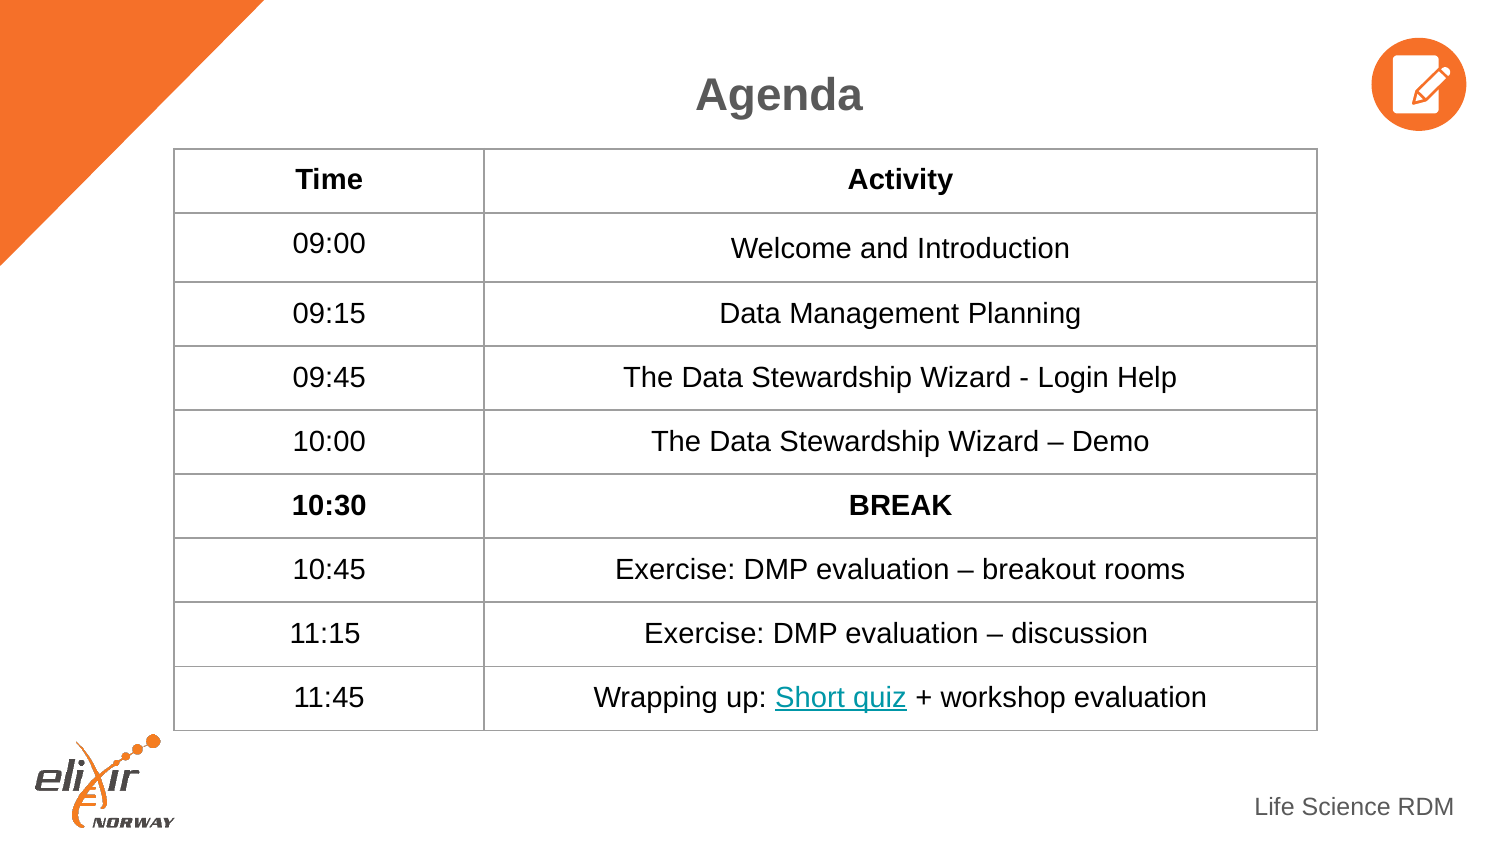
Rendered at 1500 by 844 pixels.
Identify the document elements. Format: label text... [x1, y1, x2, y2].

table_cell 09:45 [175, 347, 483, 409]
table_cell Welcome and Introduction [485, 214, 1316, 281]
table_cell 10:30 [175, 475, 483, 537]
table_cell Data Management Planning [485, 283, 1316, 345]
text_box Agenda [240, 41, 1317, 135]
table_cell 11:45 [175, 667, 483, 730]
table_cell 10:45 [175, 539, 483, 601]
table_cell 11:15 [175, 603, 483, 666]
table_cell The Data Stewardship Wizard – Demo [485, 411, 1316, 473]
table_header Time [175, 150, 483, 212]
table_cell 09:00 [175, 214, 483, 281]
table_cell 09:15 [175, 283, 483, 345]
table_cell Exercise: DMP evaluation – discussion [485, 603, 1316, 666]
table_cell Exercise: DMP evaluation – breakout rooms [485, 539, 1316, 601]
table_cell The Data Stewardship Wizard - Login Help [485, 347, 1316, 409]
table_cell BREAK [485, 475, 1316, 537]
table_cell Wrapping up: Short quiz + workshop evaluation [485, 667, 1316, 730]
table_cell 10:00 [175, 411, 483, 473]
table_header Activity [485, 150, 1316, 212]
text_box Life Science RDM [1239, 780, 1487, 828]
picture [35, 734, 175, 828]
text_box [1371, 37, 1467, 131]
text_box [0, 0, 264, 266]
